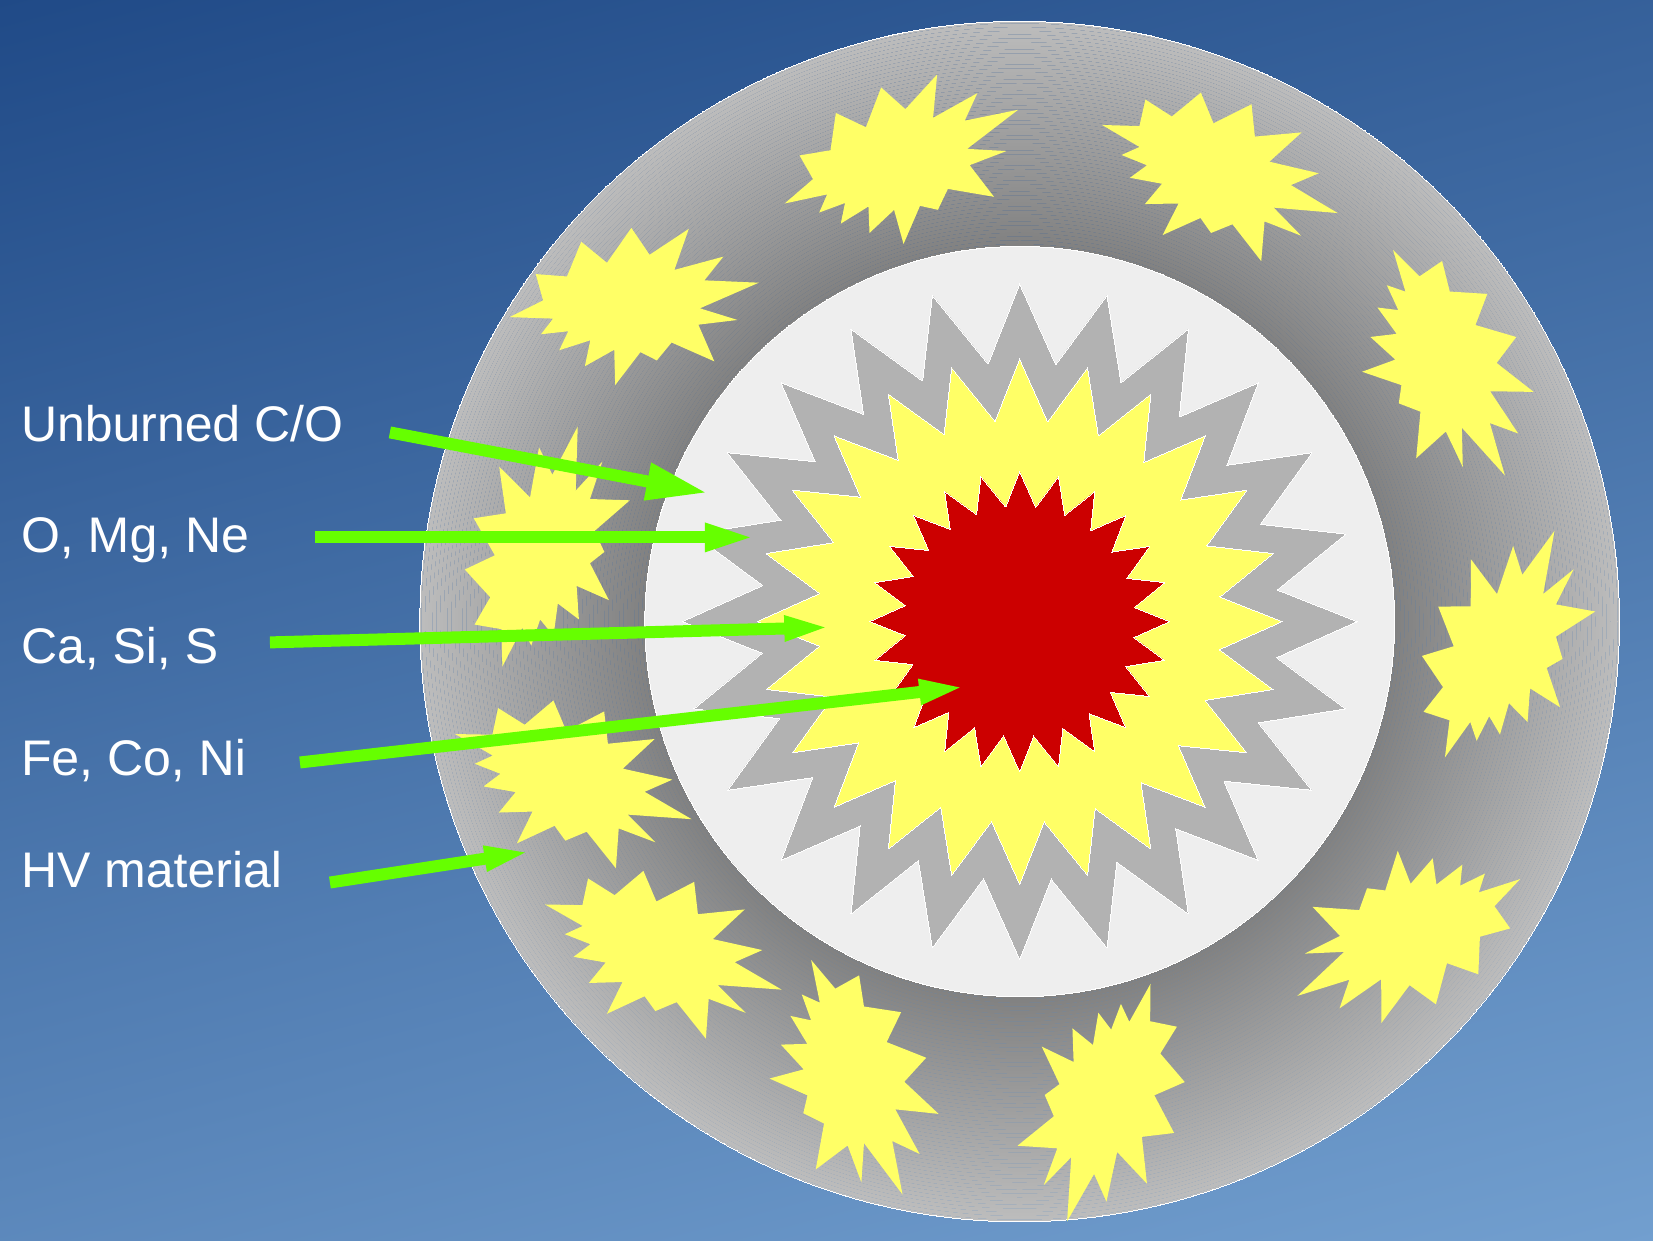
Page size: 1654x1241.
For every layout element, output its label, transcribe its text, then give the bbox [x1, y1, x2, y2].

text_box Unburned C/O O, Mg, Ne Ca, Si, S Fe, Co, Ni HV material [21, 395, 696, 913]
text_box [464, 21, 1620, 1222]
